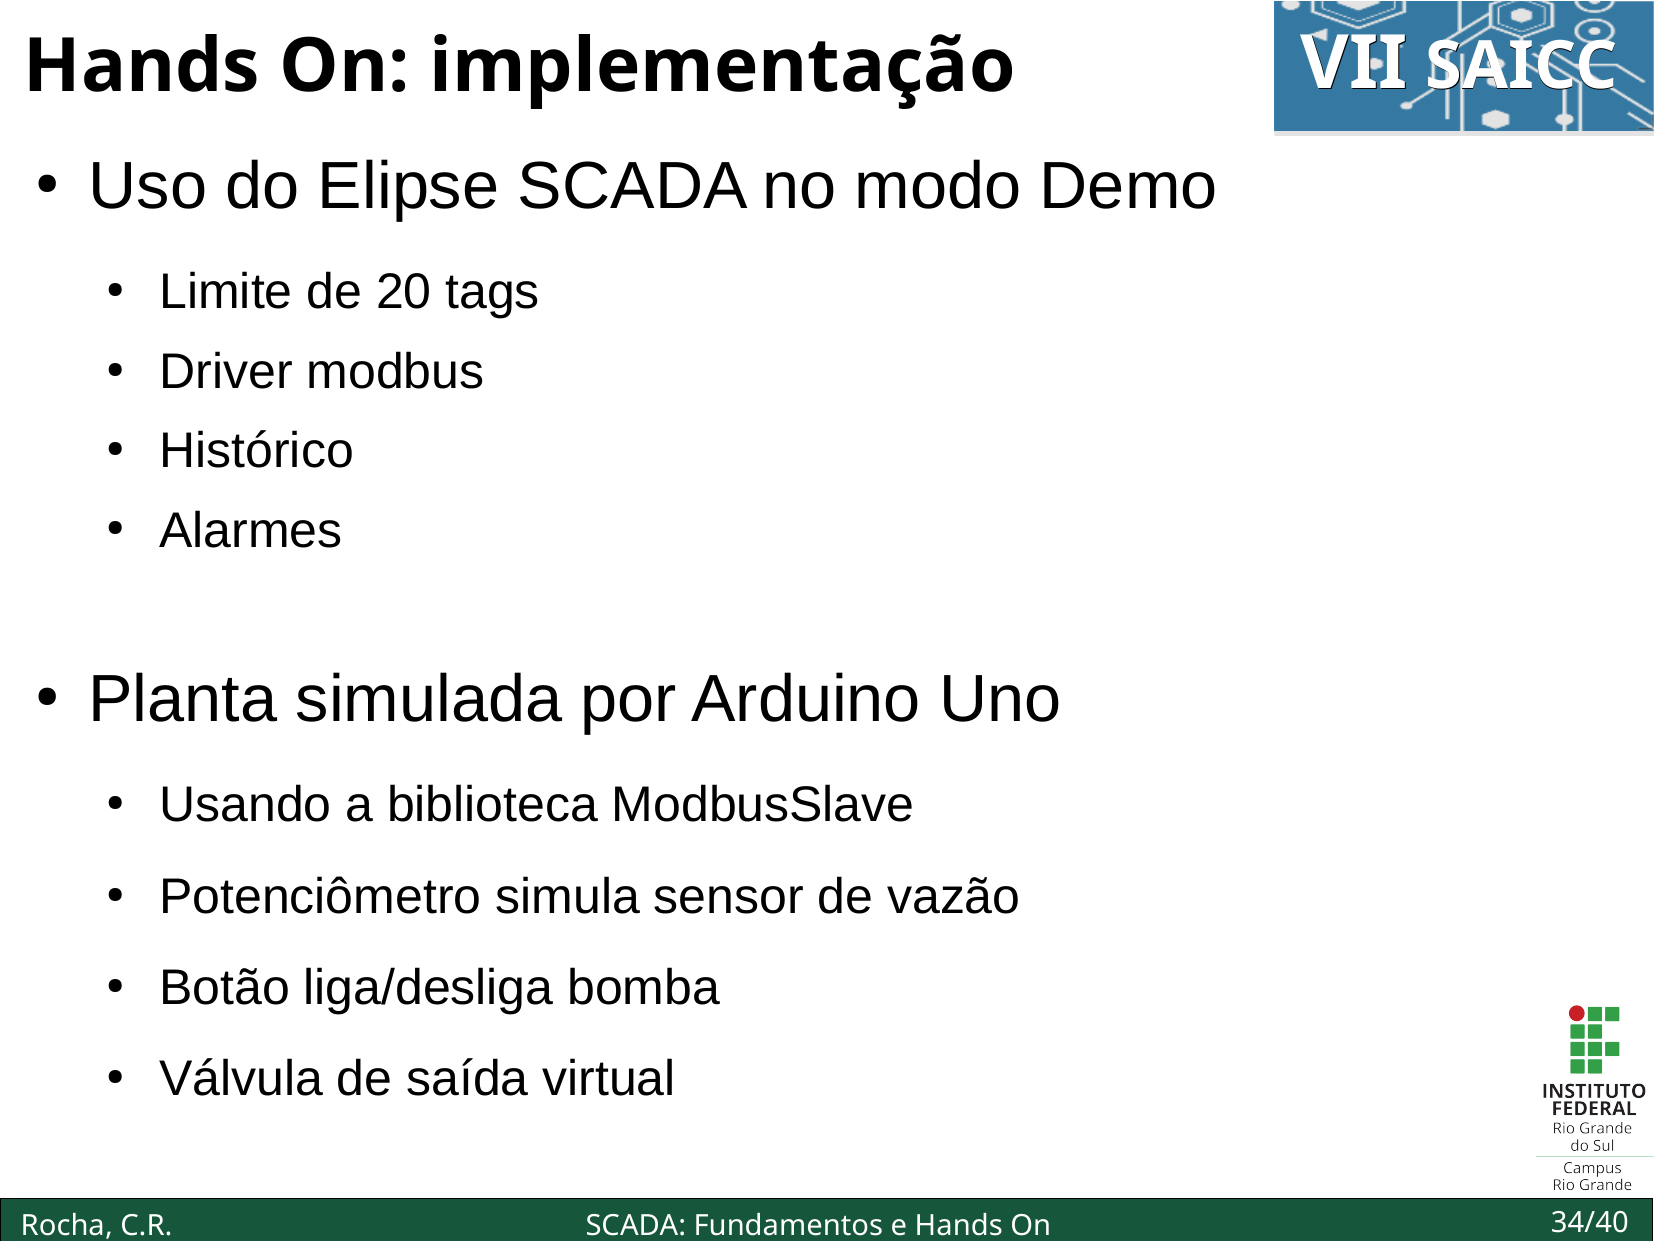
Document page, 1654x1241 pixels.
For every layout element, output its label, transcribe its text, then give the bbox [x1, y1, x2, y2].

picture [1535, 1003, 1654, 1194]
list Uso do Elipse SCADA no modo Demo Limite de 20 tags Driver modbus Histórico Alarmes Planta simulada por Arduino Uno Usando a biblioteca ModbusSlave Potenciômetro simula sensor de vazão Botão liga/desliga bomba Válvula de saída virtual [17, 147, 1625, 1152]
picture [1274, 1, 1654, 131]
title Hands On: implementação [23, 17, 1636, 107]
